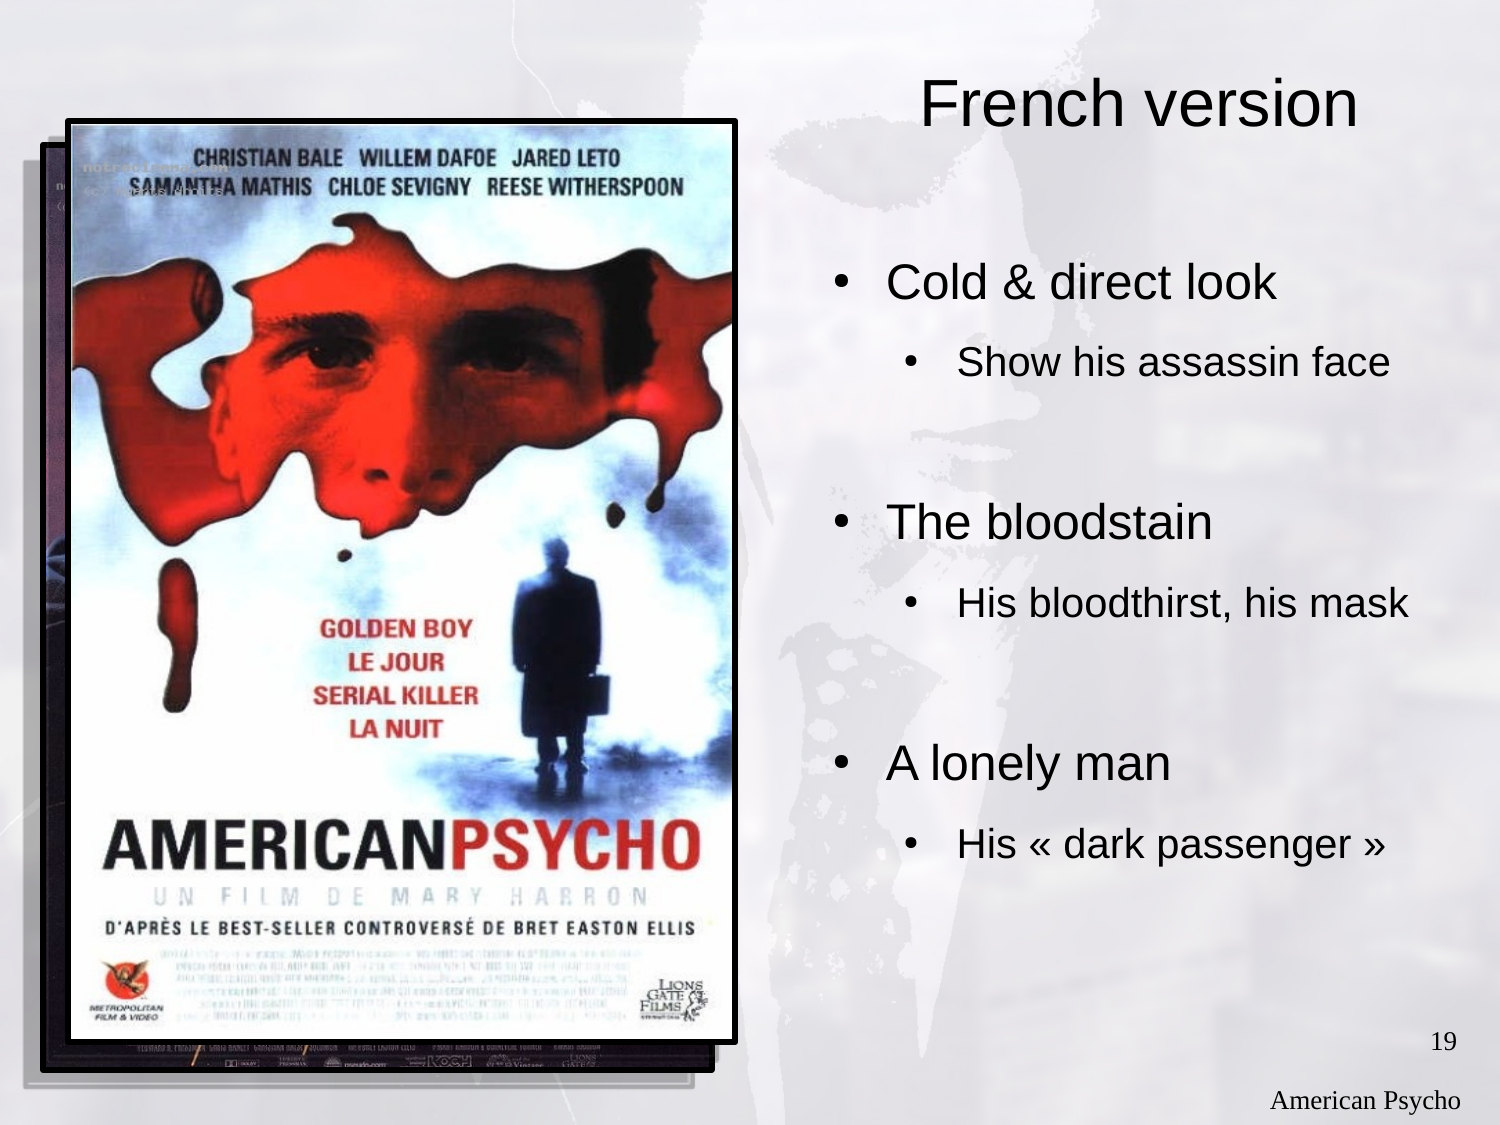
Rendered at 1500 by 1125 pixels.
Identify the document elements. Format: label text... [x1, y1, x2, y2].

picture [0, 0, 1500, 1125]
list Cold & direct look Show his assassin face The bloodstain His bloodthirst, his mask A lonely man His « dark passenger » [814, 253, 1465, 1026]
title French version [814, 36, 1465, 170]
